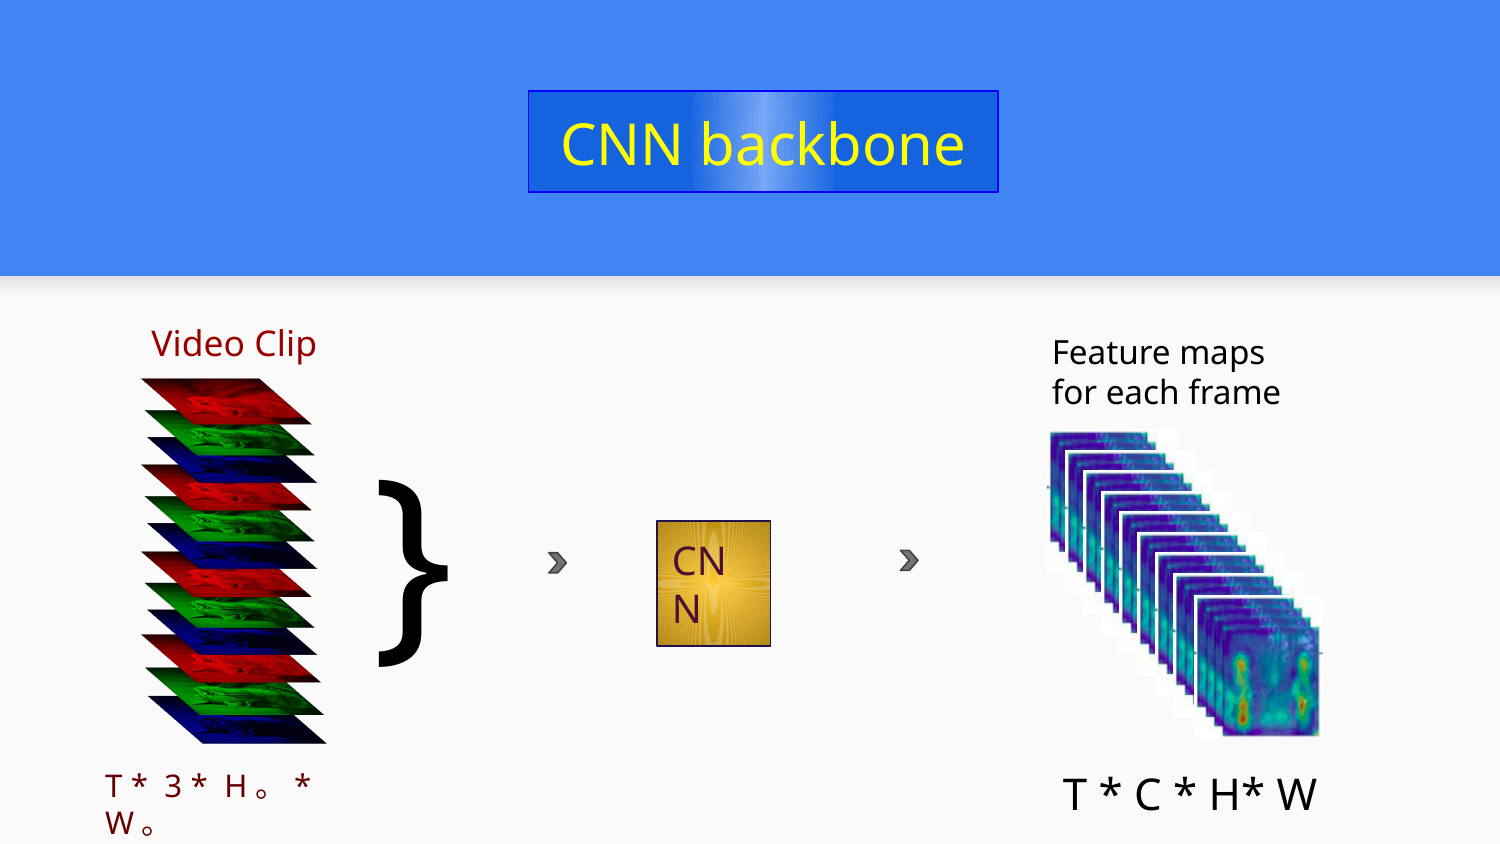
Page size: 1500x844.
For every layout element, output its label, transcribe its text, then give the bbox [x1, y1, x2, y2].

text_box CNN [656, 521, 771, 647]
text_box T * C * H* W [1047, 751, 1339, 834]
text_box T * 3 * H。* W。 [90, 751, 382, 844]
text_box Video Clip [136, 305, 336, 379]
text_box [548, 552, 567, 573]
title CNN backbone [528, 91, 998, 192]
text_box Feature maps for each frame [1036, 316, 1322, 427]
text_box [900, 550, 919, 571]
text_box } [357, 403, 419, 692]
picture [136, 379, 336, 744]
picture [1047, 429, 1323, 739]
